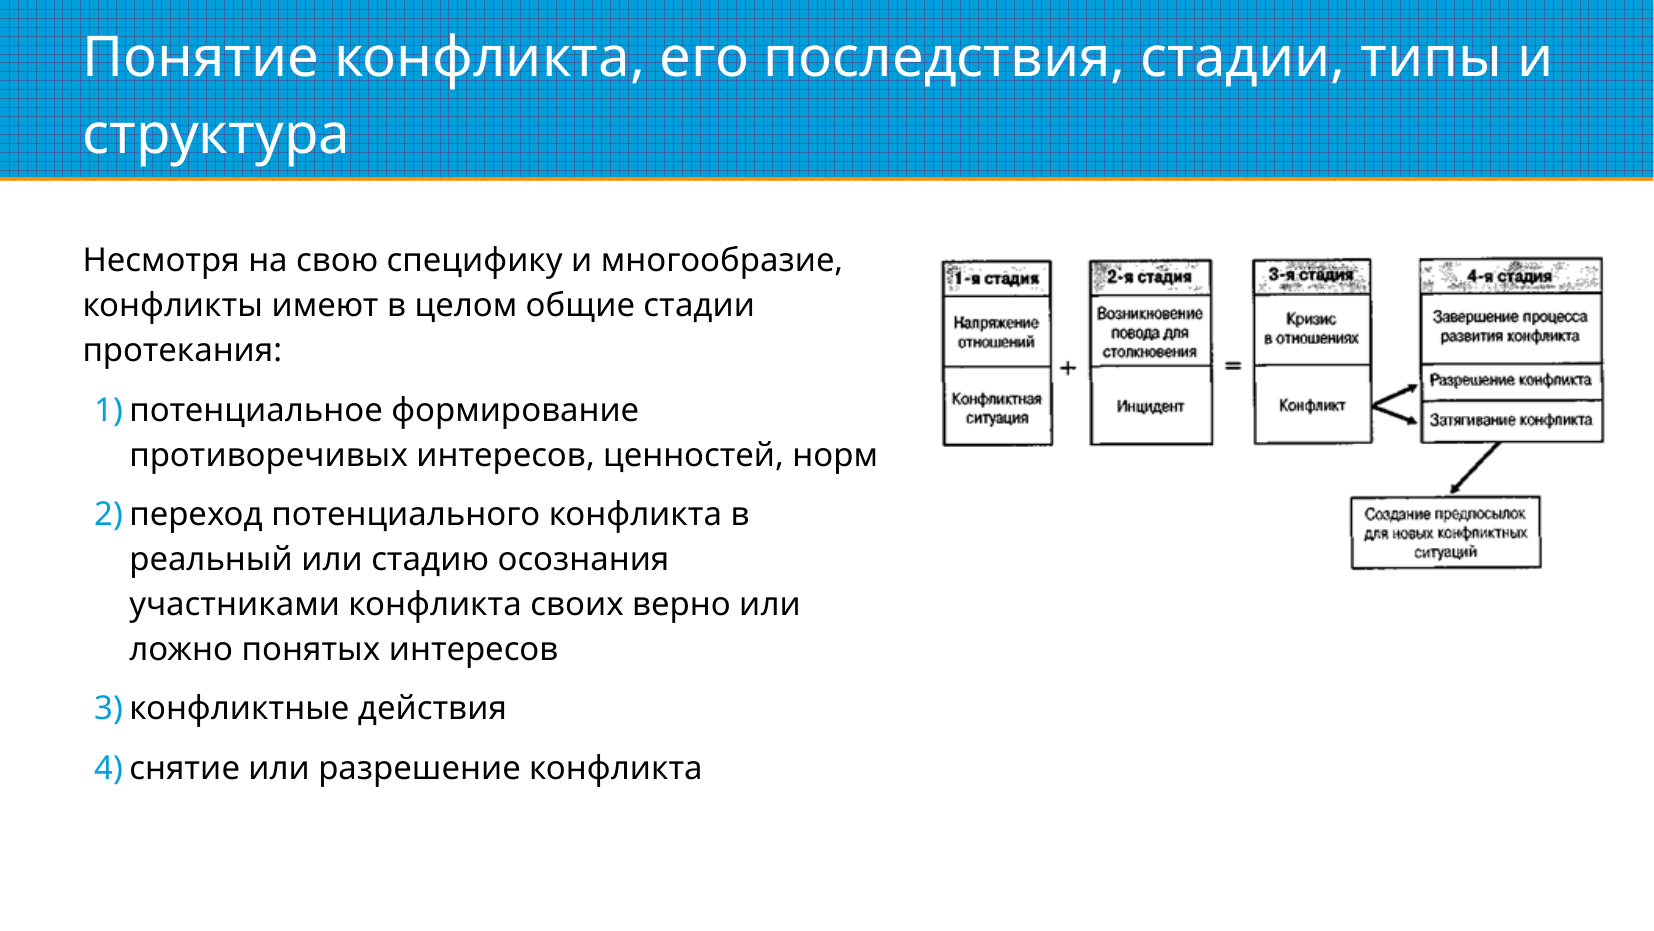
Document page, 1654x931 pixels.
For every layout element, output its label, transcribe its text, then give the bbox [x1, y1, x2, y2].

picture [908, 238, 1625, 621]
title Понятие конфликта, его последствия, стадии, типы и структура [82, 14, 1571, 171]
list Несмотря на свою специфику и многообразие, конфликты имеют в целом общие стадии протекания: потенциальное формирование противоречивых интересов, ценностей, норм переход потенциального конфликта в реальный или стадию осознания участниками конфликта своих верно или ложно понятых интересов конфликтные действия снятие или разрешение конфликта [82, 236, 886, 811]
